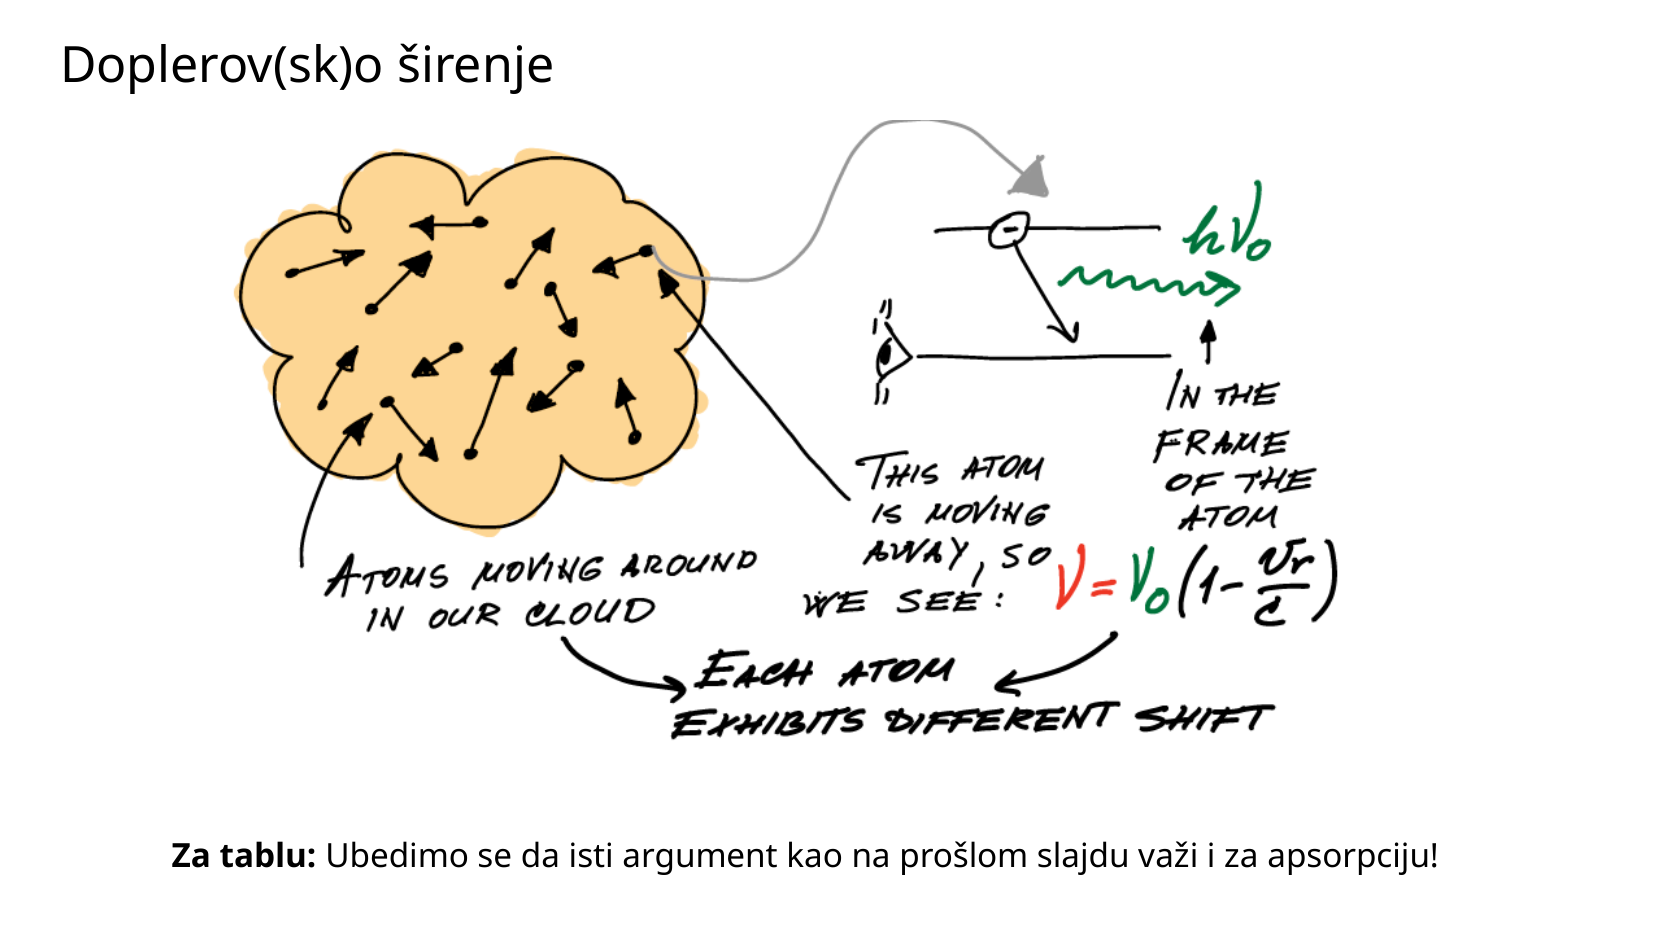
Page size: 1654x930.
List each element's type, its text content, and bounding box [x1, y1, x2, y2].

title Doplerov(sk)o širenje [59, 13, 1648, 113]
text_box Za tablu: Ubedimo se da isti argument kao na prošlom slajdu važi i za apsorpciju! [75, 825, 1538, 893]
picture [225, 120, 1388, 764]
